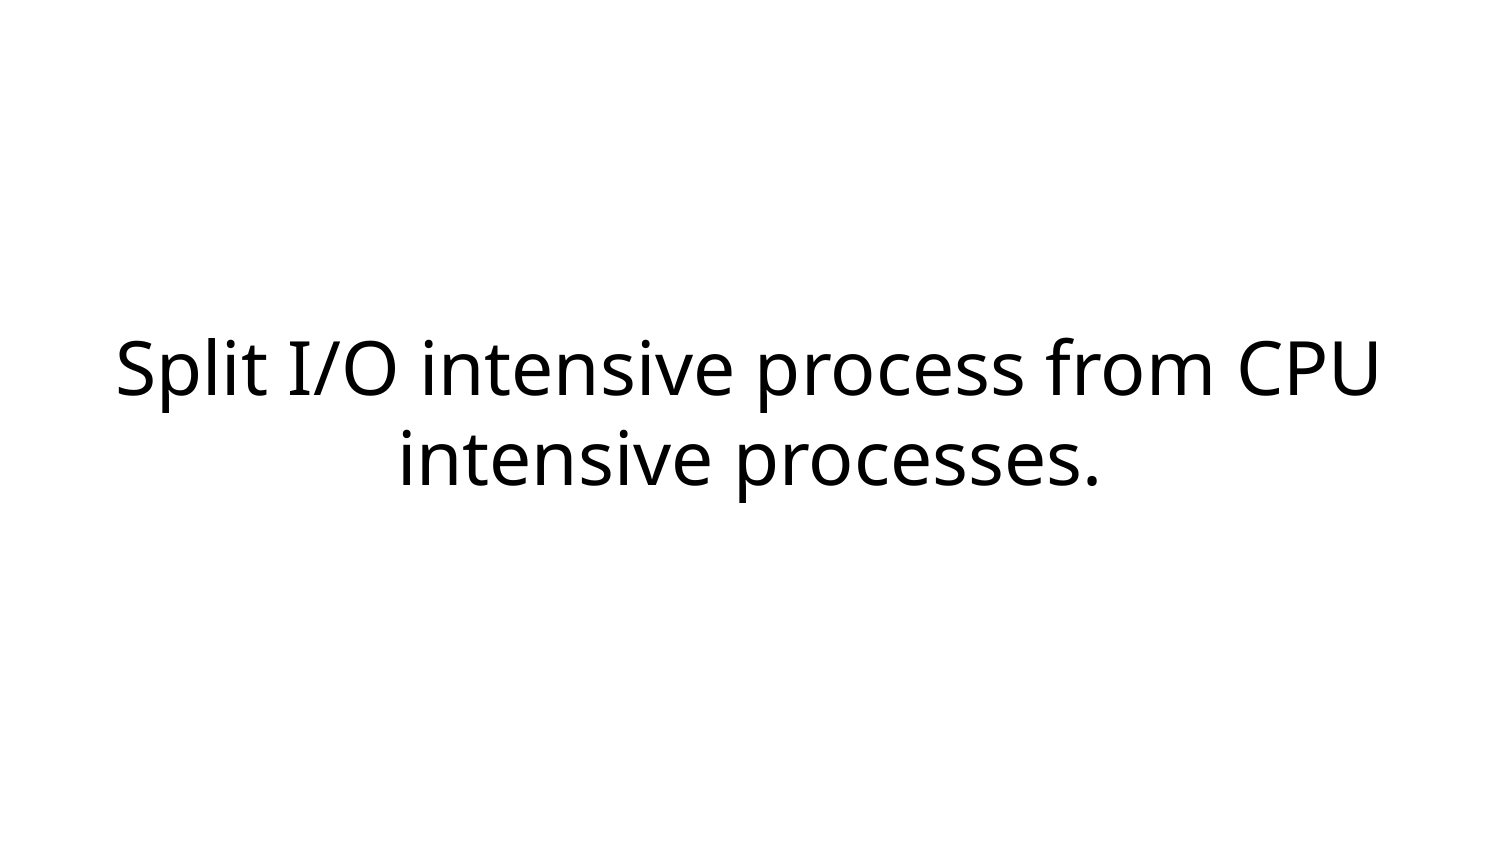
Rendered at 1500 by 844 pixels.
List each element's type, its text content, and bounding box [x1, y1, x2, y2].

title Split I/O intensive process from CPU intensive processes. [51, 293, 1449, 528]
